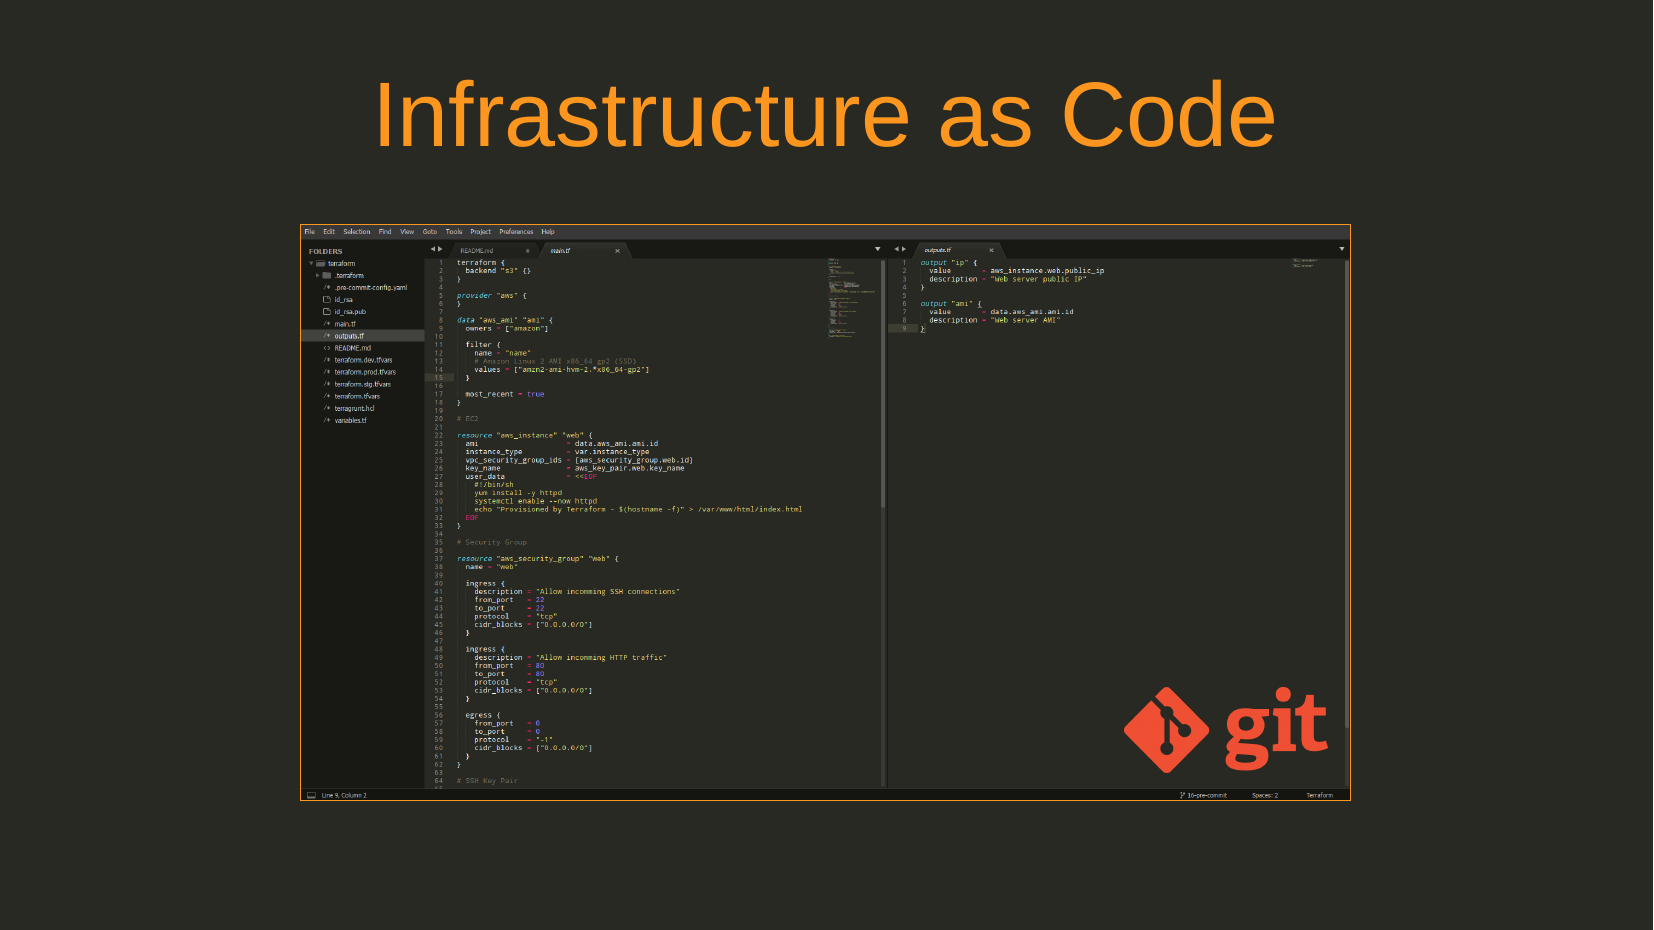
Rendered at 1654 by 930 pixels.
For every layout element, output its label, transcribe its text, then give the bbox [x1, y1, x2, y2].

picture [300, 224, 1351, 801]
title Infrastructure as Code [82, 37, 1571, 193]
